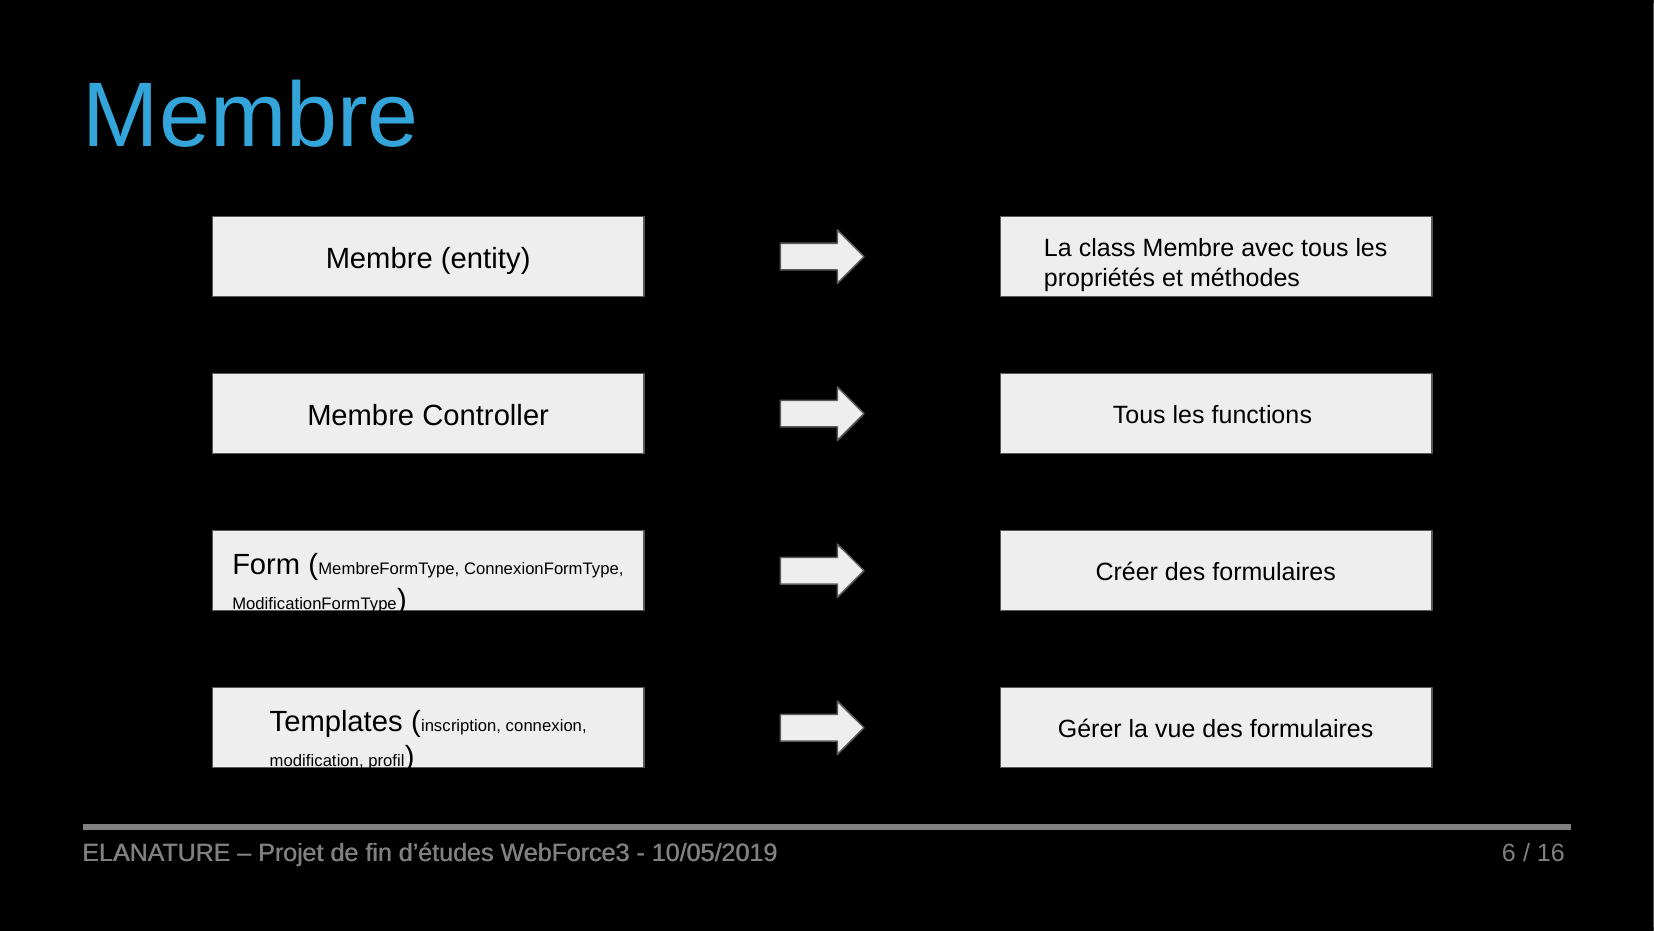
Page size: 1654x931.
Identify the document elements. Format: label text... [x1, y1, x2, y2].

text_box Gérer la vue des formulaires [1000, 687, 1432, 768]
text_box [780, 701, 865, 755]
text_box Tous les functions [1000, 373, 1432, 454]
text_box Créer des formulaires [1000, 530, 1432, 611]
text_box [780, 386, 865, 441]
title Membre [82, 37, 1571, 193]
text_box Templates (inscription, connexion, modification, profil) [212, 687, 644, 768]
text_box Membre Controller [212, 373, 644, 454]
text_box [780, 229, 865, 284]
text_box La class Membre avec tous les propriétés et méthodes [1000, 216, 1432, 297]
text_box Membre (entity) [212, 216, 644, 297]
text_box [780, 544, 865, 598]
text_box Form (MembreFormType, ConnexionFormType, ModificationFormType) [212, 530, 644, 611]
